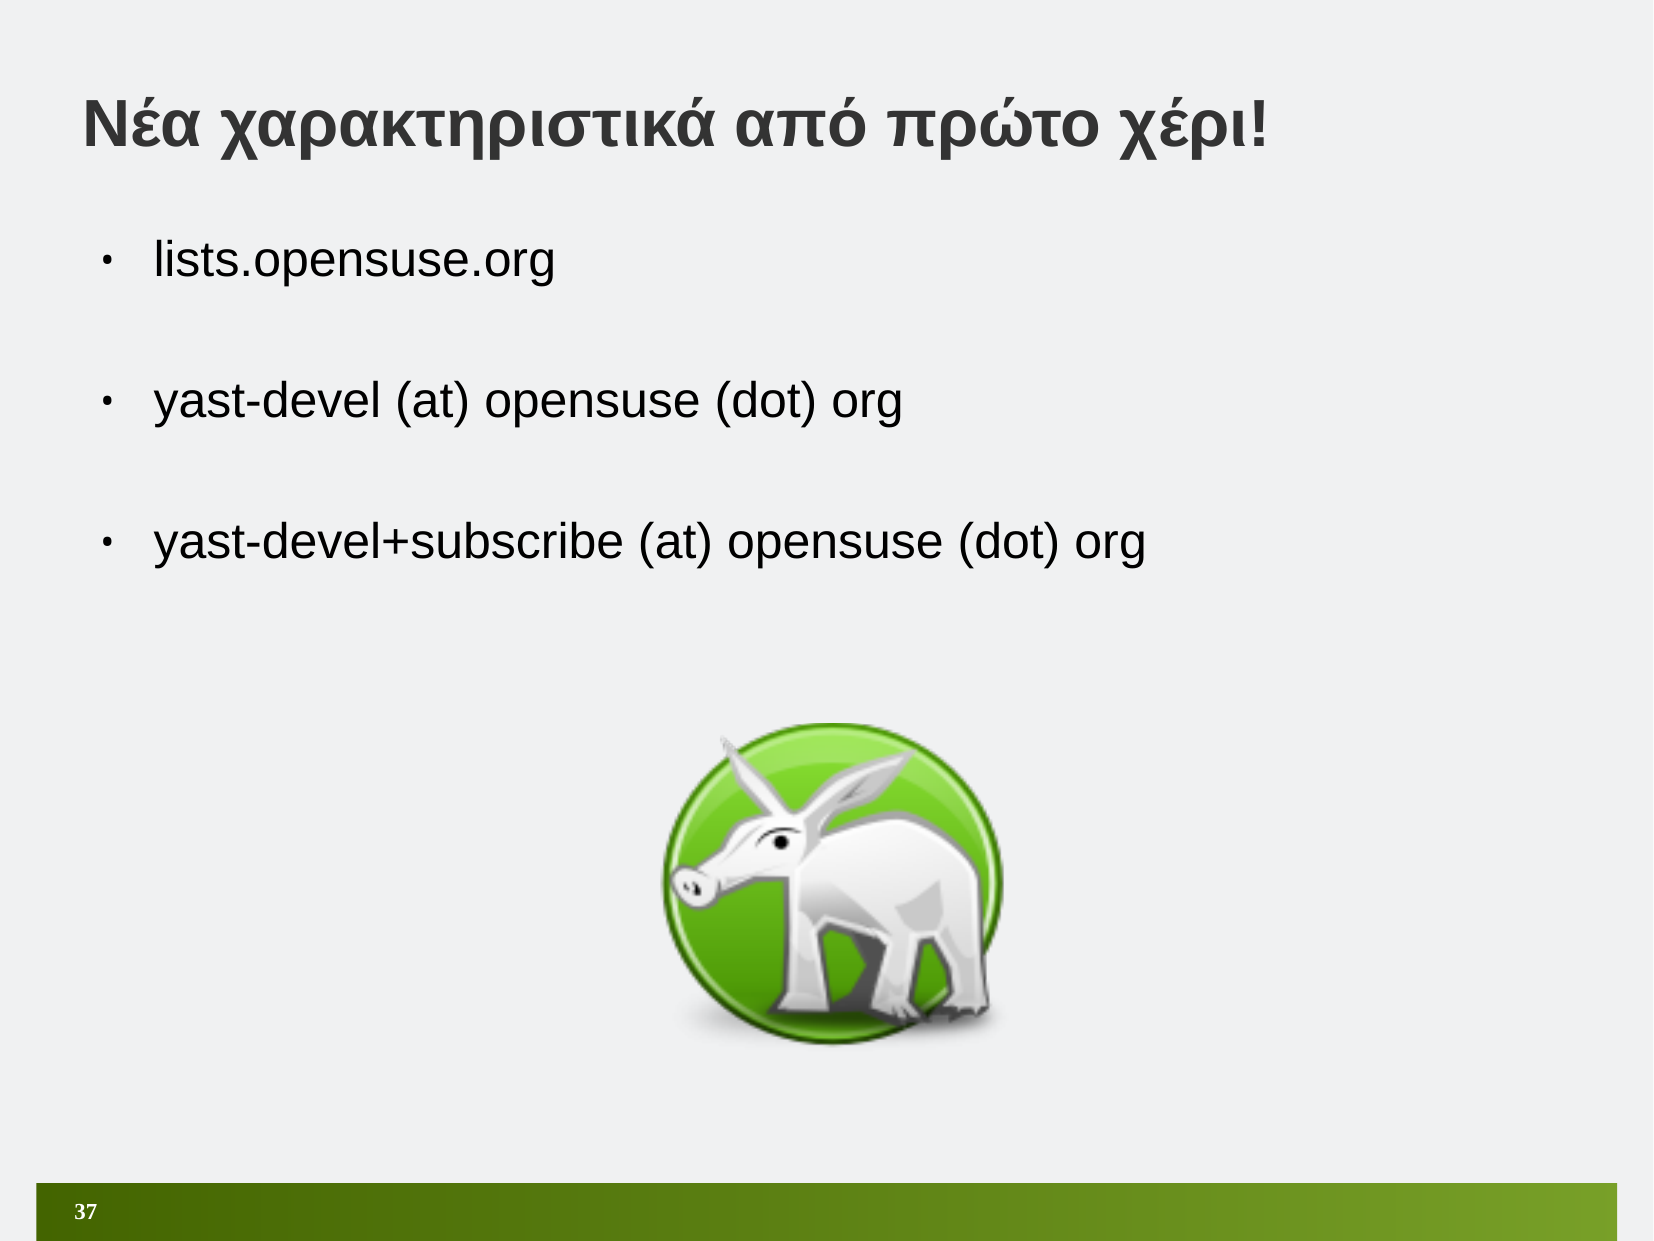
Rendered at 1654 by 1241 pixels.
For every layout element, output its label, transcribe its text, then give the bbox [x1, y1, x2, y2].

picture [0, 0, 1654, 1241]
list lists.opensuse.org yast-devel (at) opensuse (dot) org yast-devel+subscribe (at) opensuse (dot) org [82, 231, 1571, 1050]
title Νέα χαρακτηριστικά από πρώτο χέρι! [82, 49, 1571, 198]
